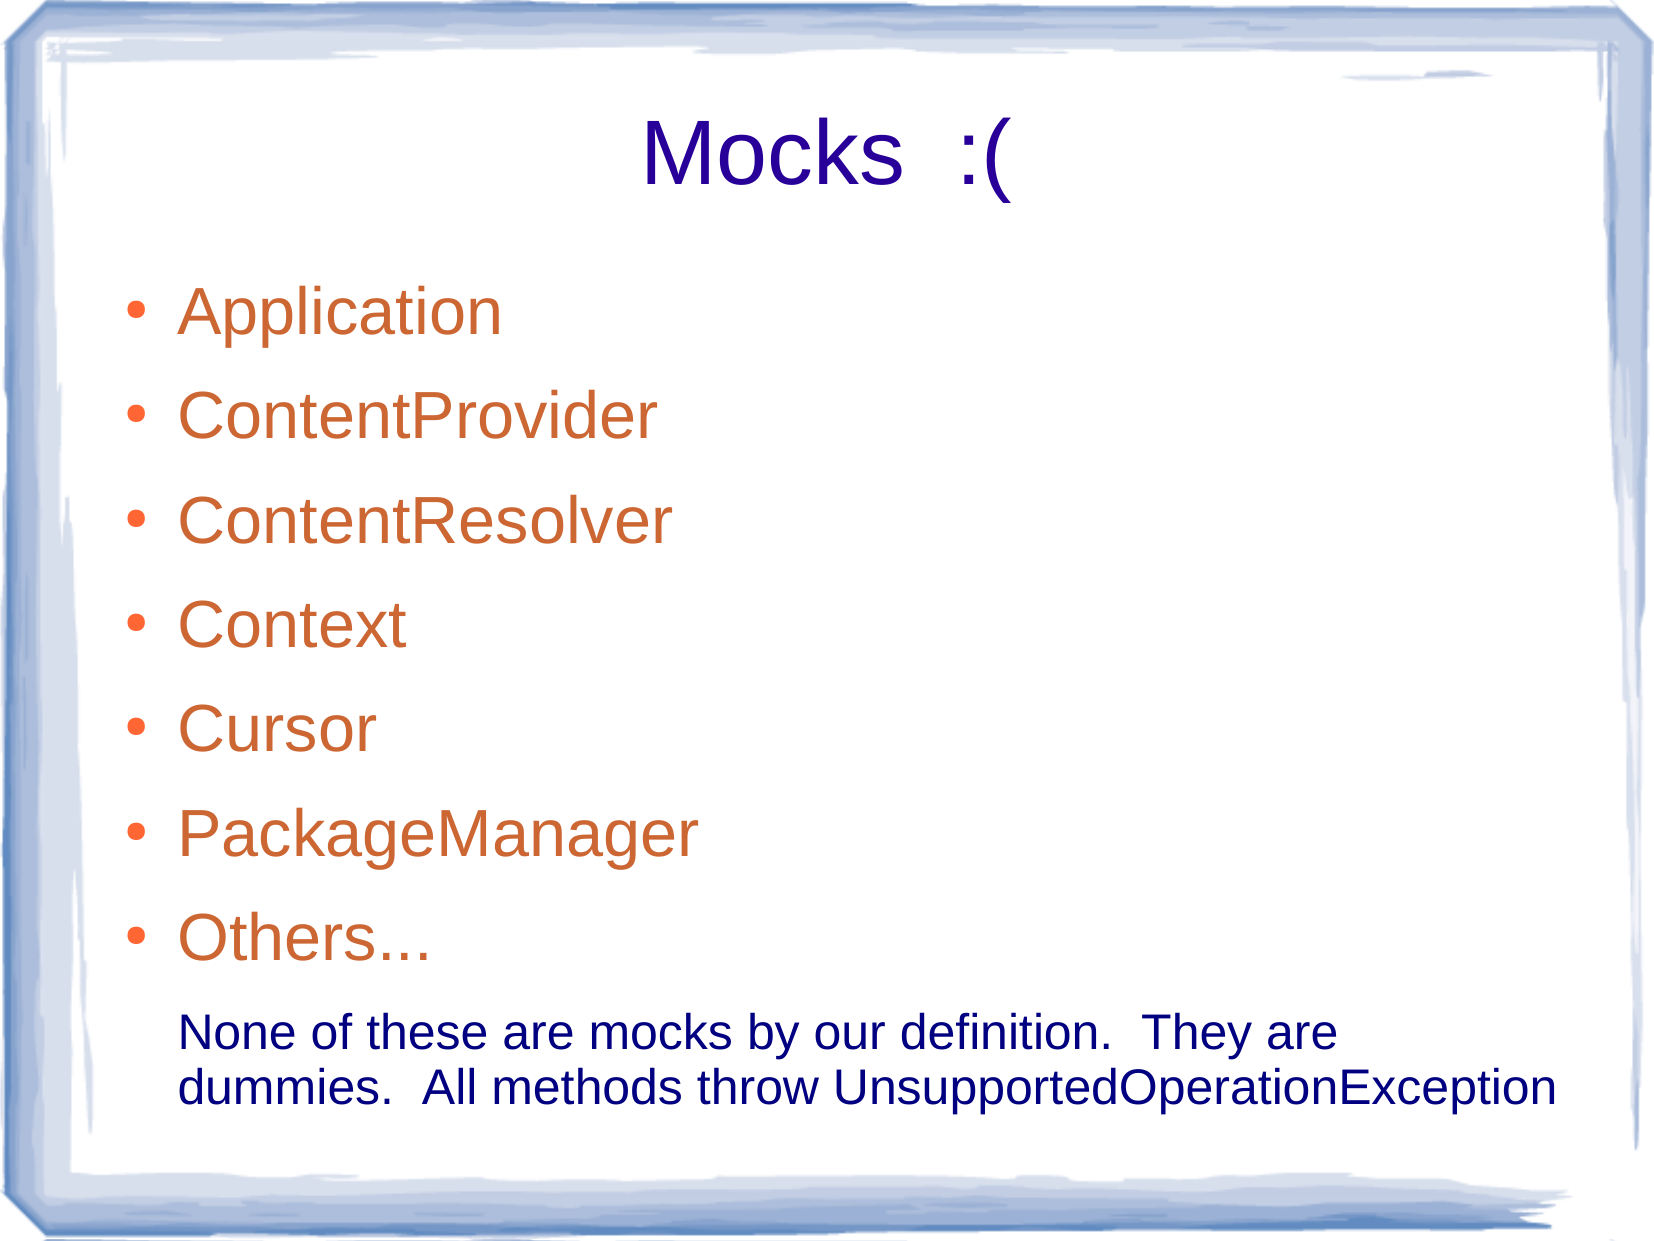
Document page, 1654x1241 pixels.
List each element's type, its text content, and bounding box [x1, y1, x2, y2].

title Mocks :( [82, 56, 1571, 250]
list Application ContentProvider ContentResolver Context Cursor PackageManager Others... None of these are mocks by our definition. They are dummies. All methods throw UnsupportedOperationException [106, 274, 1560, 1132]
picture [0, 0, 1654, 1241]
